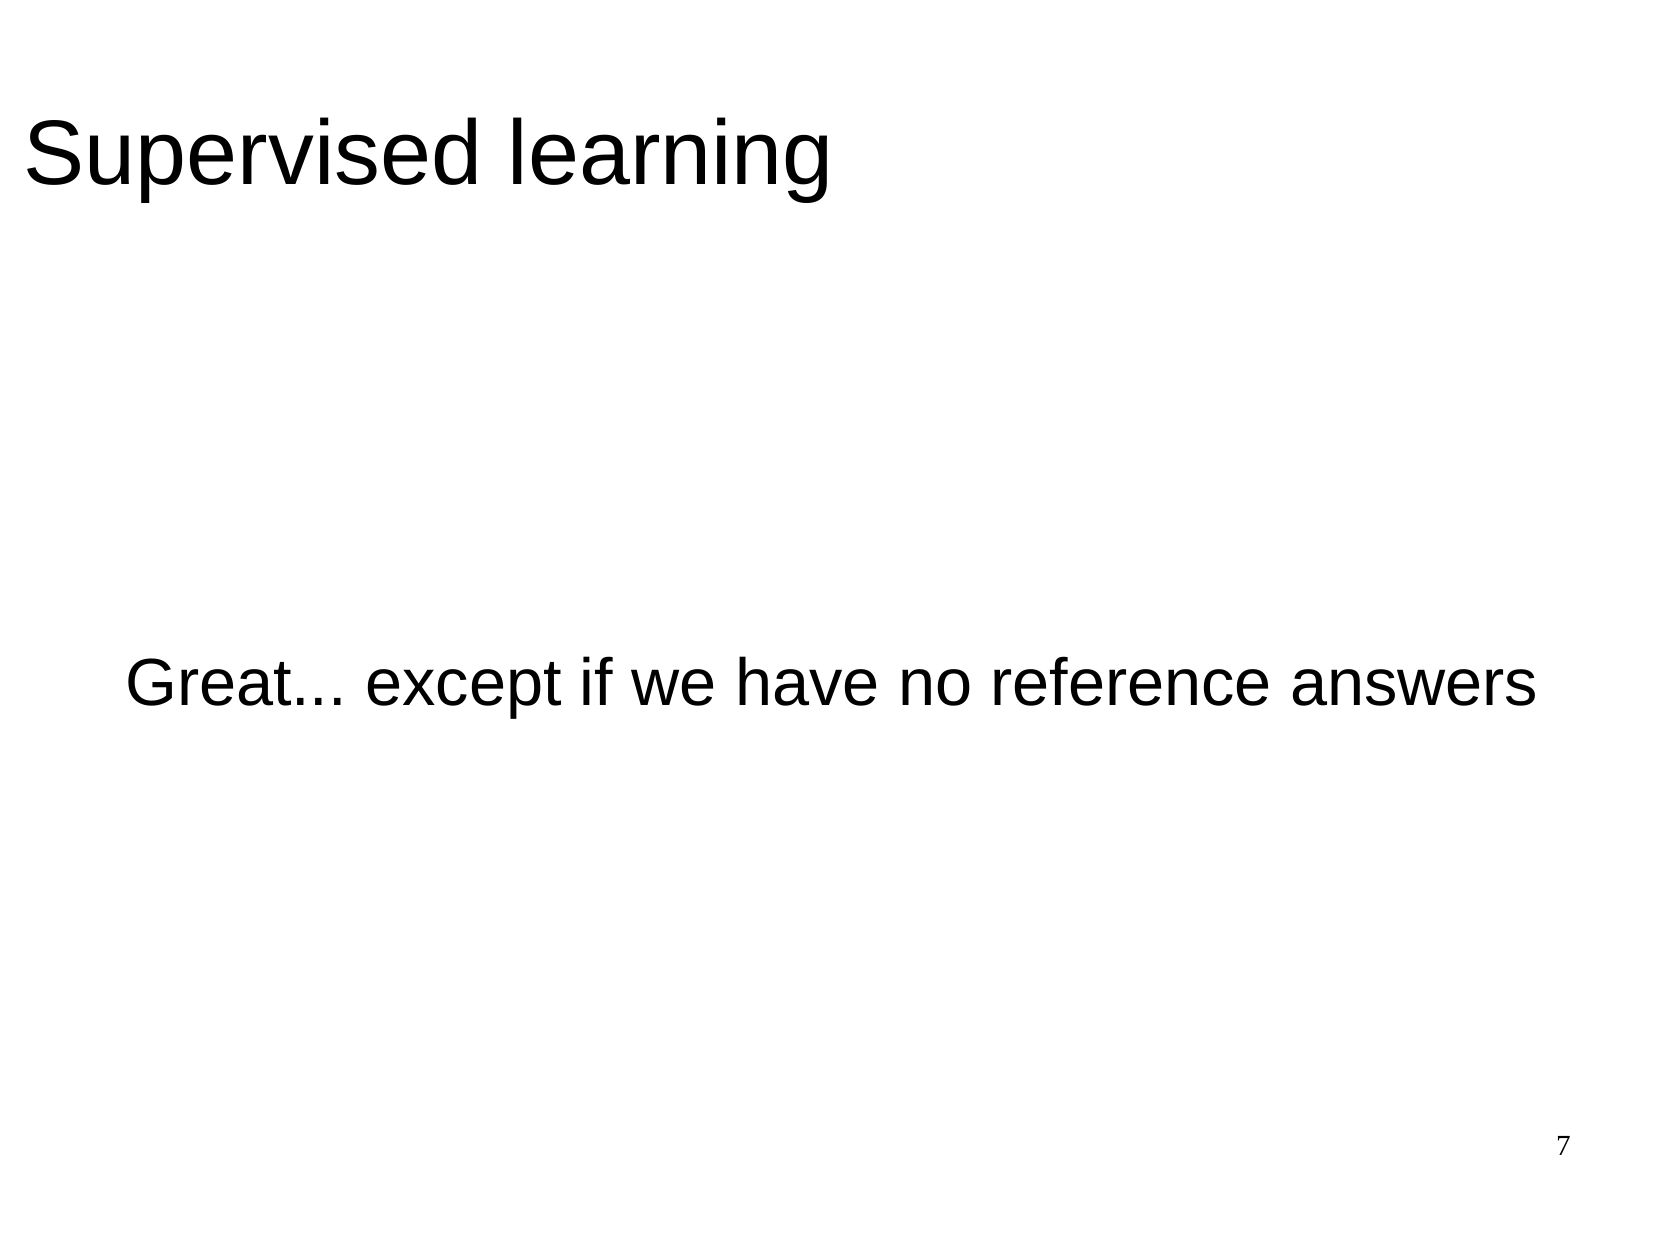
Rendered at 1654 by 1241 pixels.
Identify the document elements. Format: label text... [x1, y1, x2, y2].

text_box Great... except if we have no reference answers [95, 581, 1551, 932]
title Supervised learning [23, 49, 1512, 257]
